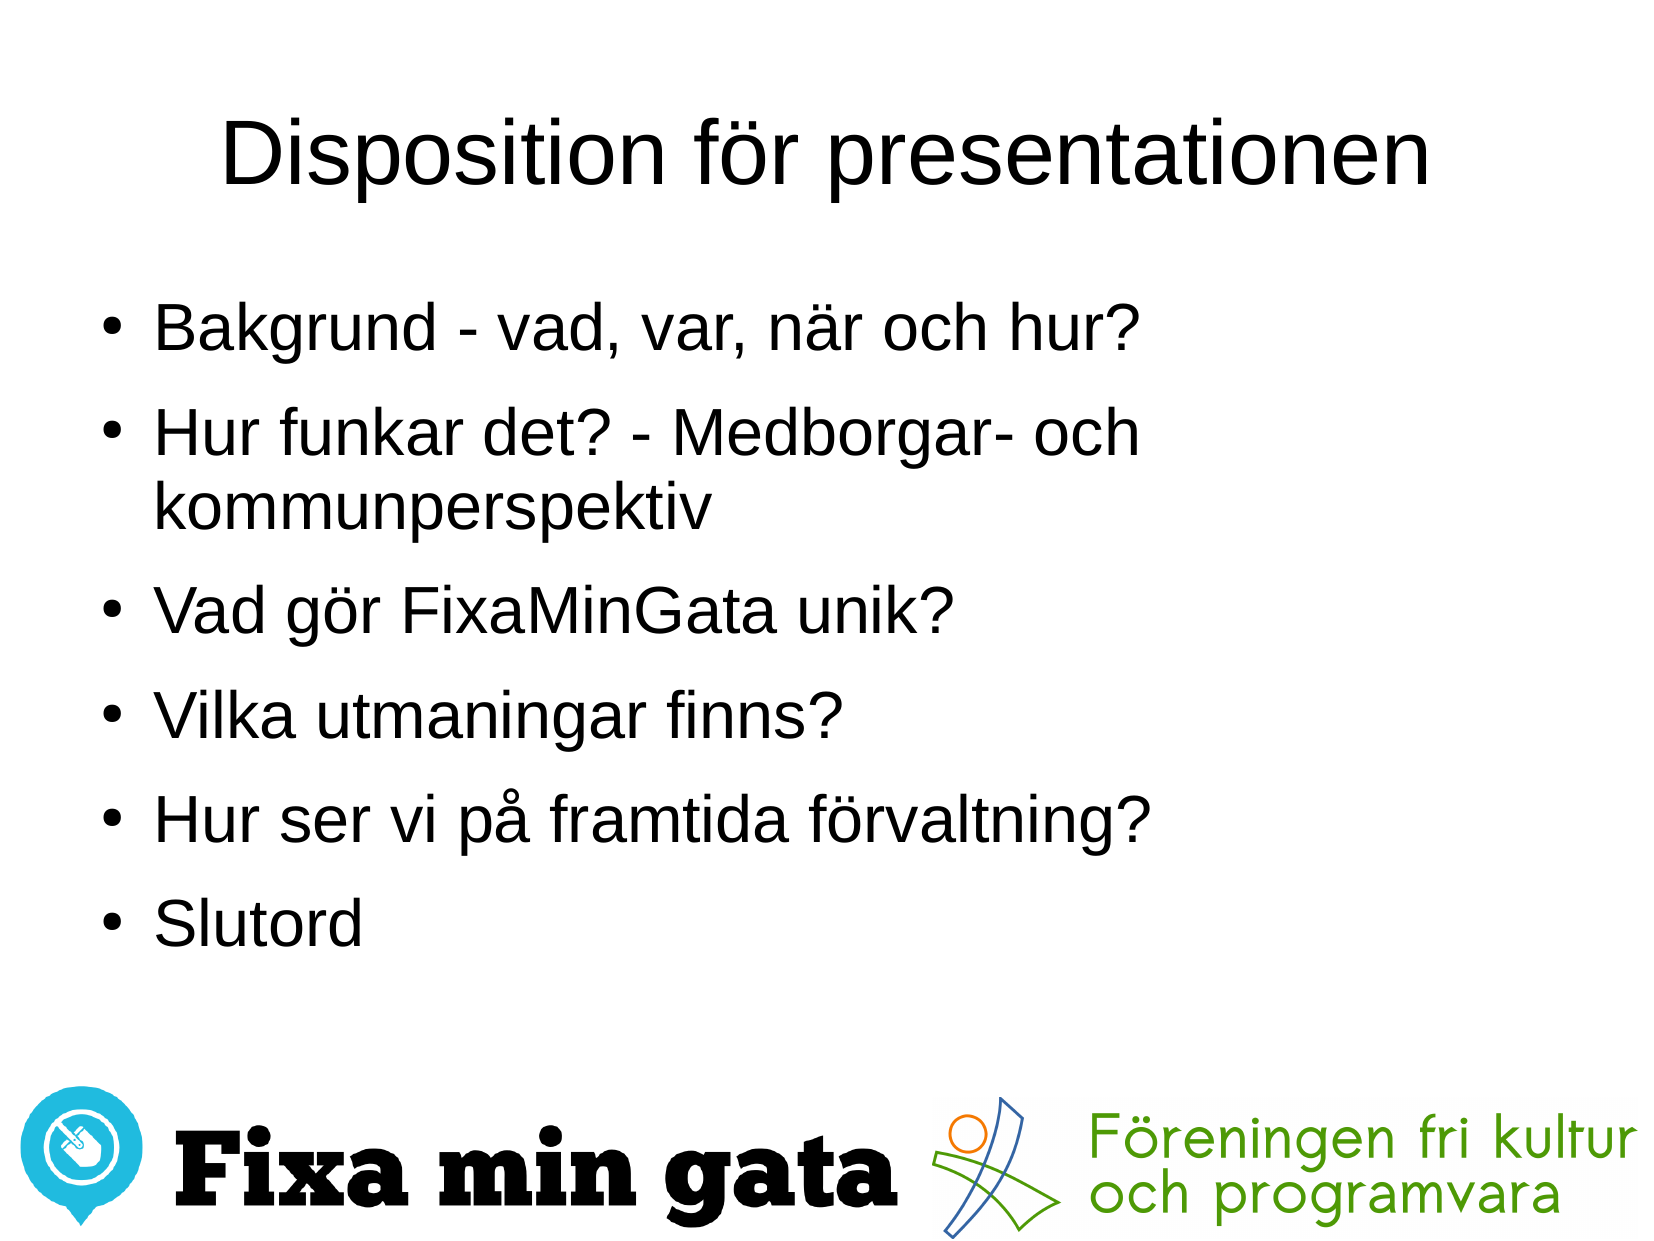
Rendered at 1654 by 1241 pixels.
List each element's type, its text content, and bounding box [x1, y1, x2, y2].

picture [932, 1097, 1638, 1239]
title Disposition för presentationen [82, 49, 1571, 257]
picture [4, 1079, 910, 1236]
list Bakgrund - vad, var, när och hur? Hur funkar det? - Medborgar- och kommunperspektiv Vad gör FixaMinGata unik? Vilka utmaningar finns? Hur ser vi på framtida förvaltning? Slutord [82, 290, 1538, 1010]
